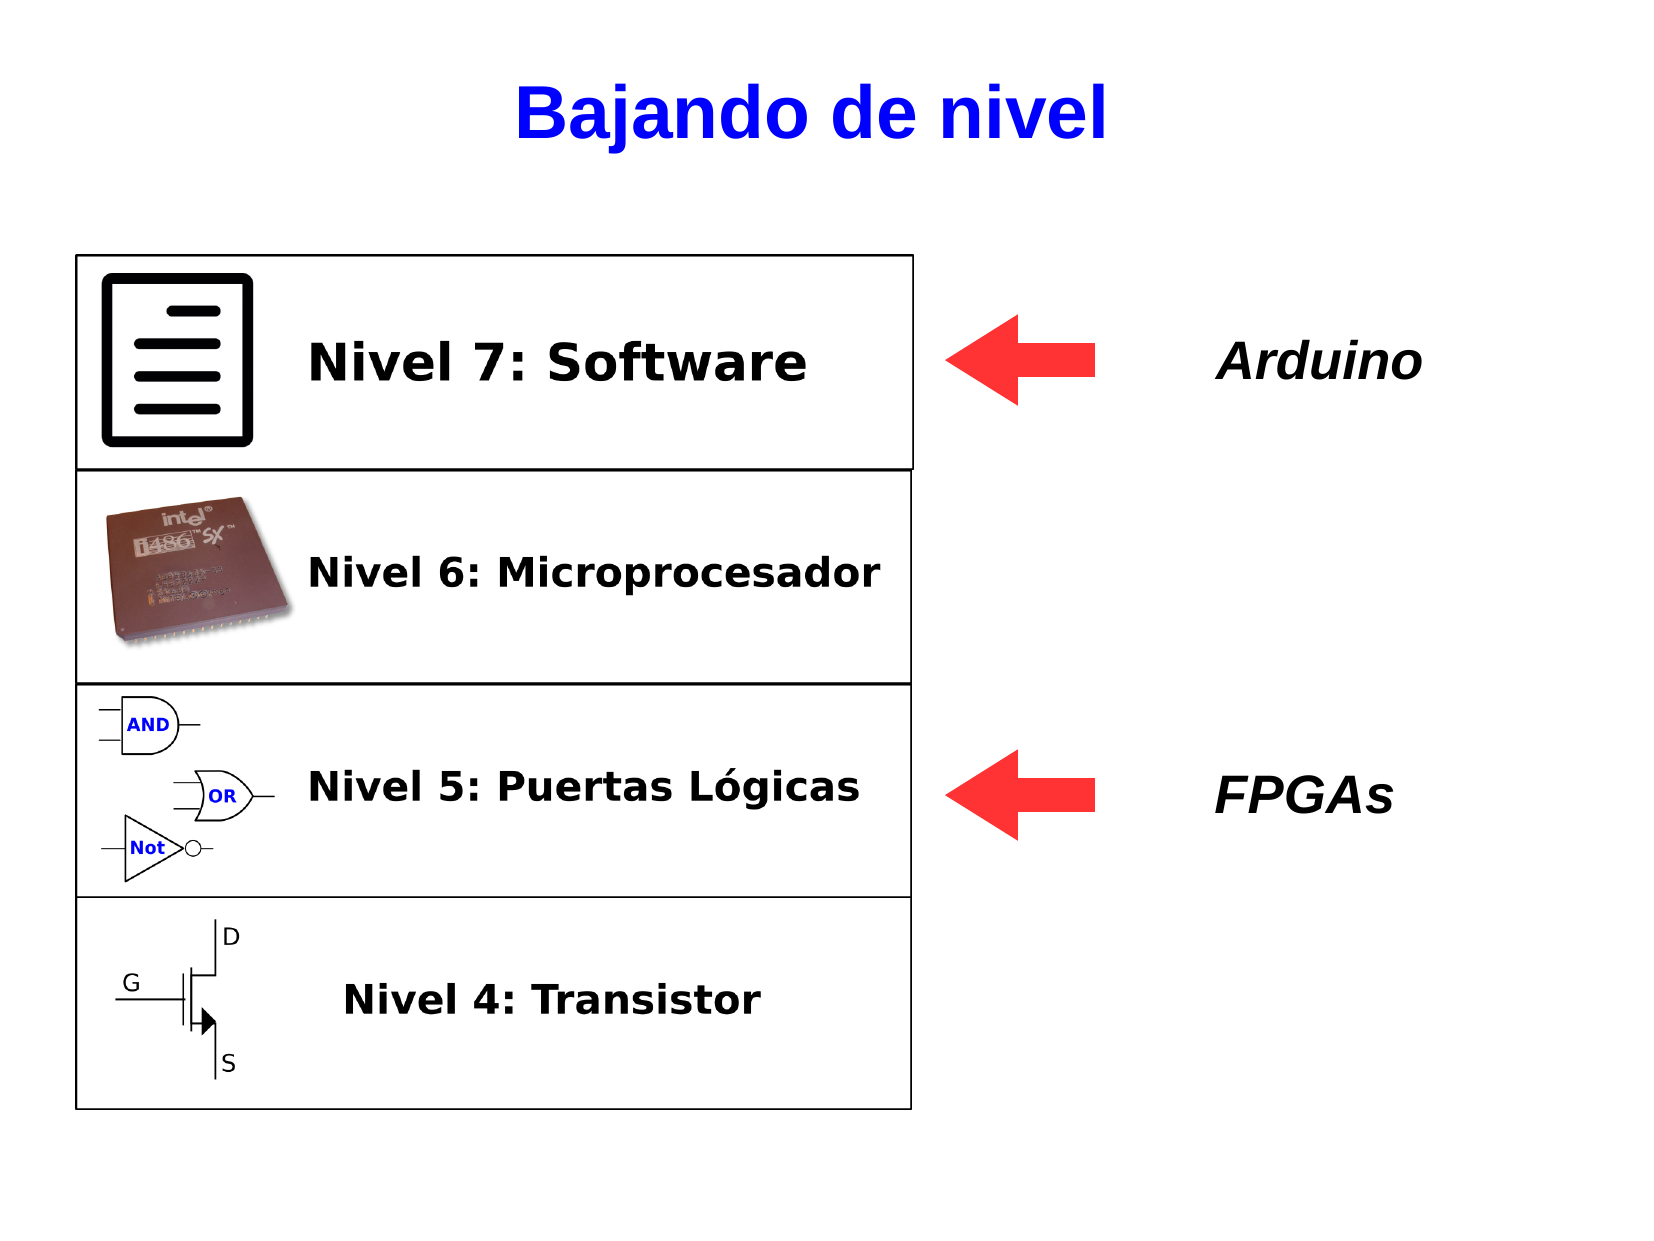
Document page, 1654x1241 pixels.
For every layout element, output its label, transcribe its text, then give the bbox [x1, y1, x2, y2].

text_box Bajando de nivel [64, 59, 1561, 166]
text_box FPGAs [1125, 733, 1486, 856]
picture [75, 254, 914, 1111]
text_box Arduino [1140, 300, 1501, 422]
